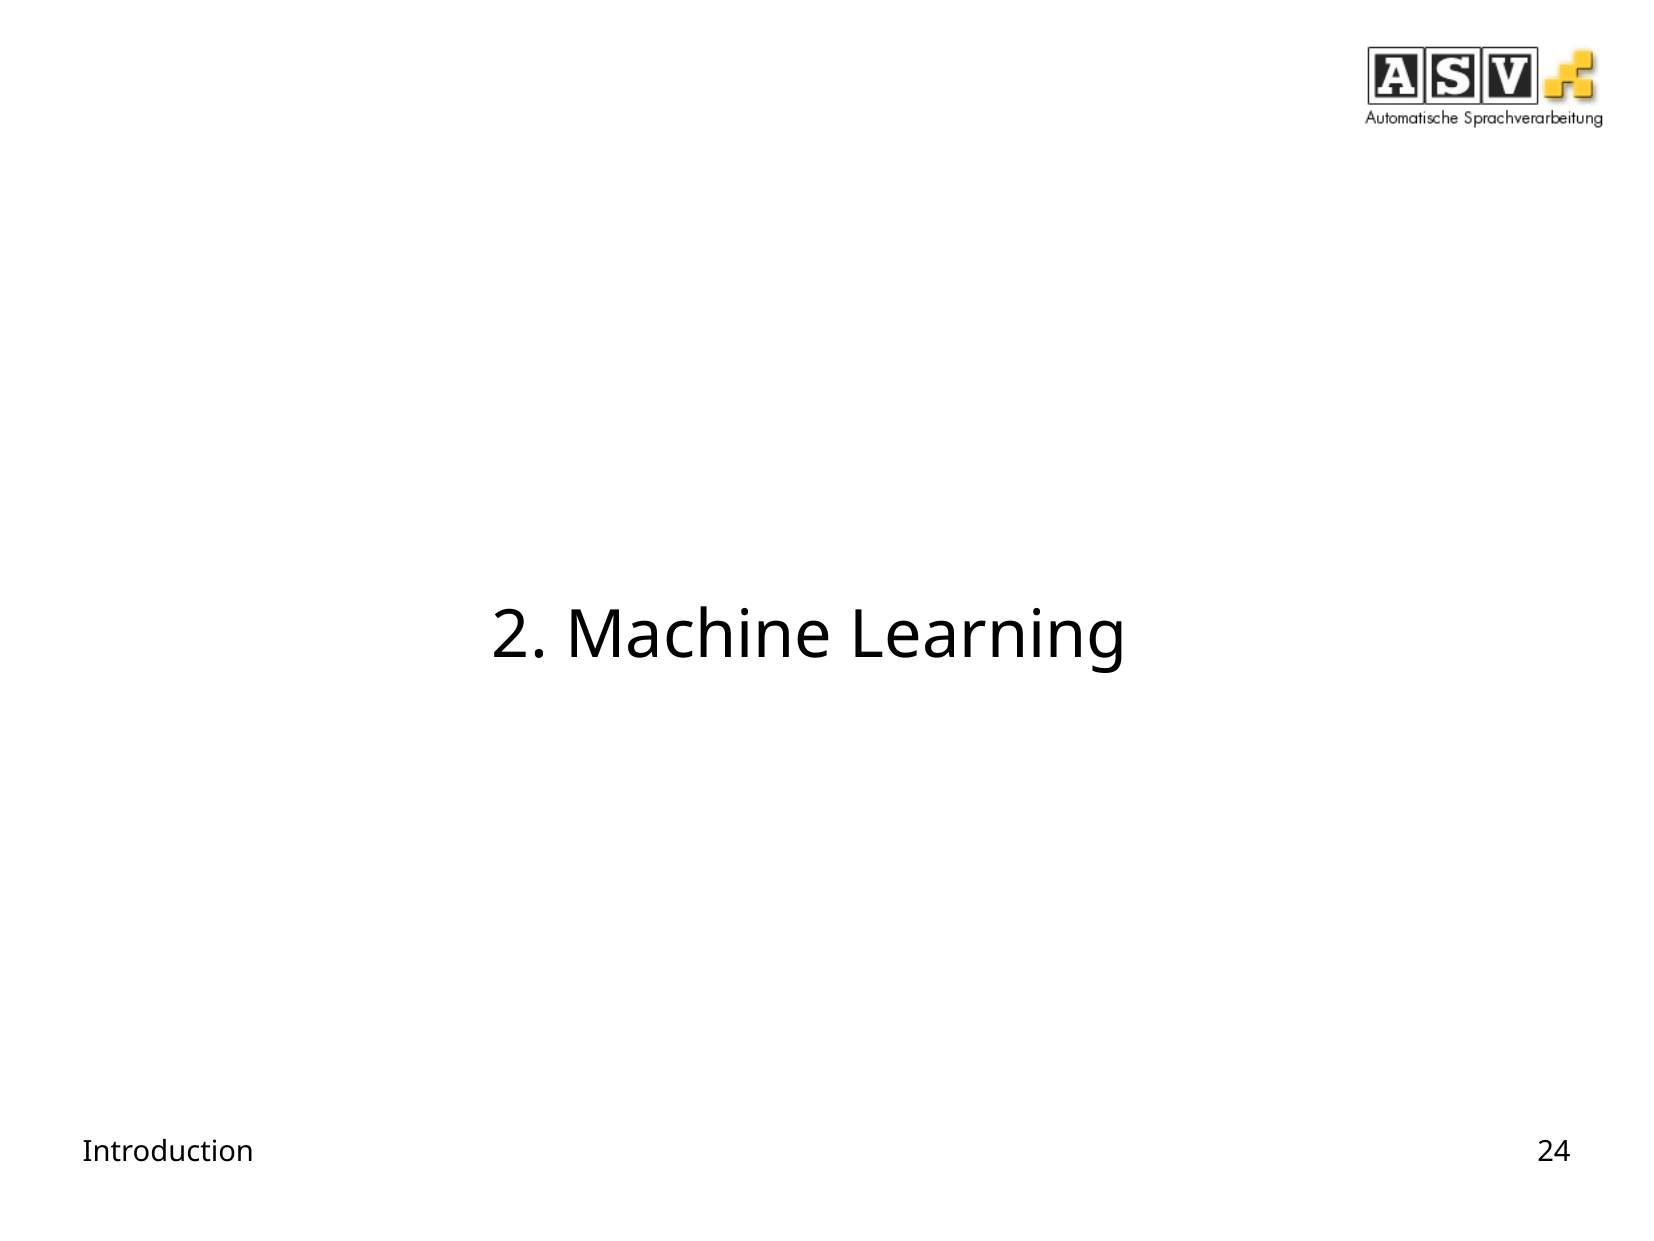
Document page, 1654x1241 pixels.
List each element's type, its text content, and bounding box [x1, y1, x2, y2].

picture [1364, 43, 1605, 129]
subtitle 2. Machine Learning [82, 271, 1538, 991]
